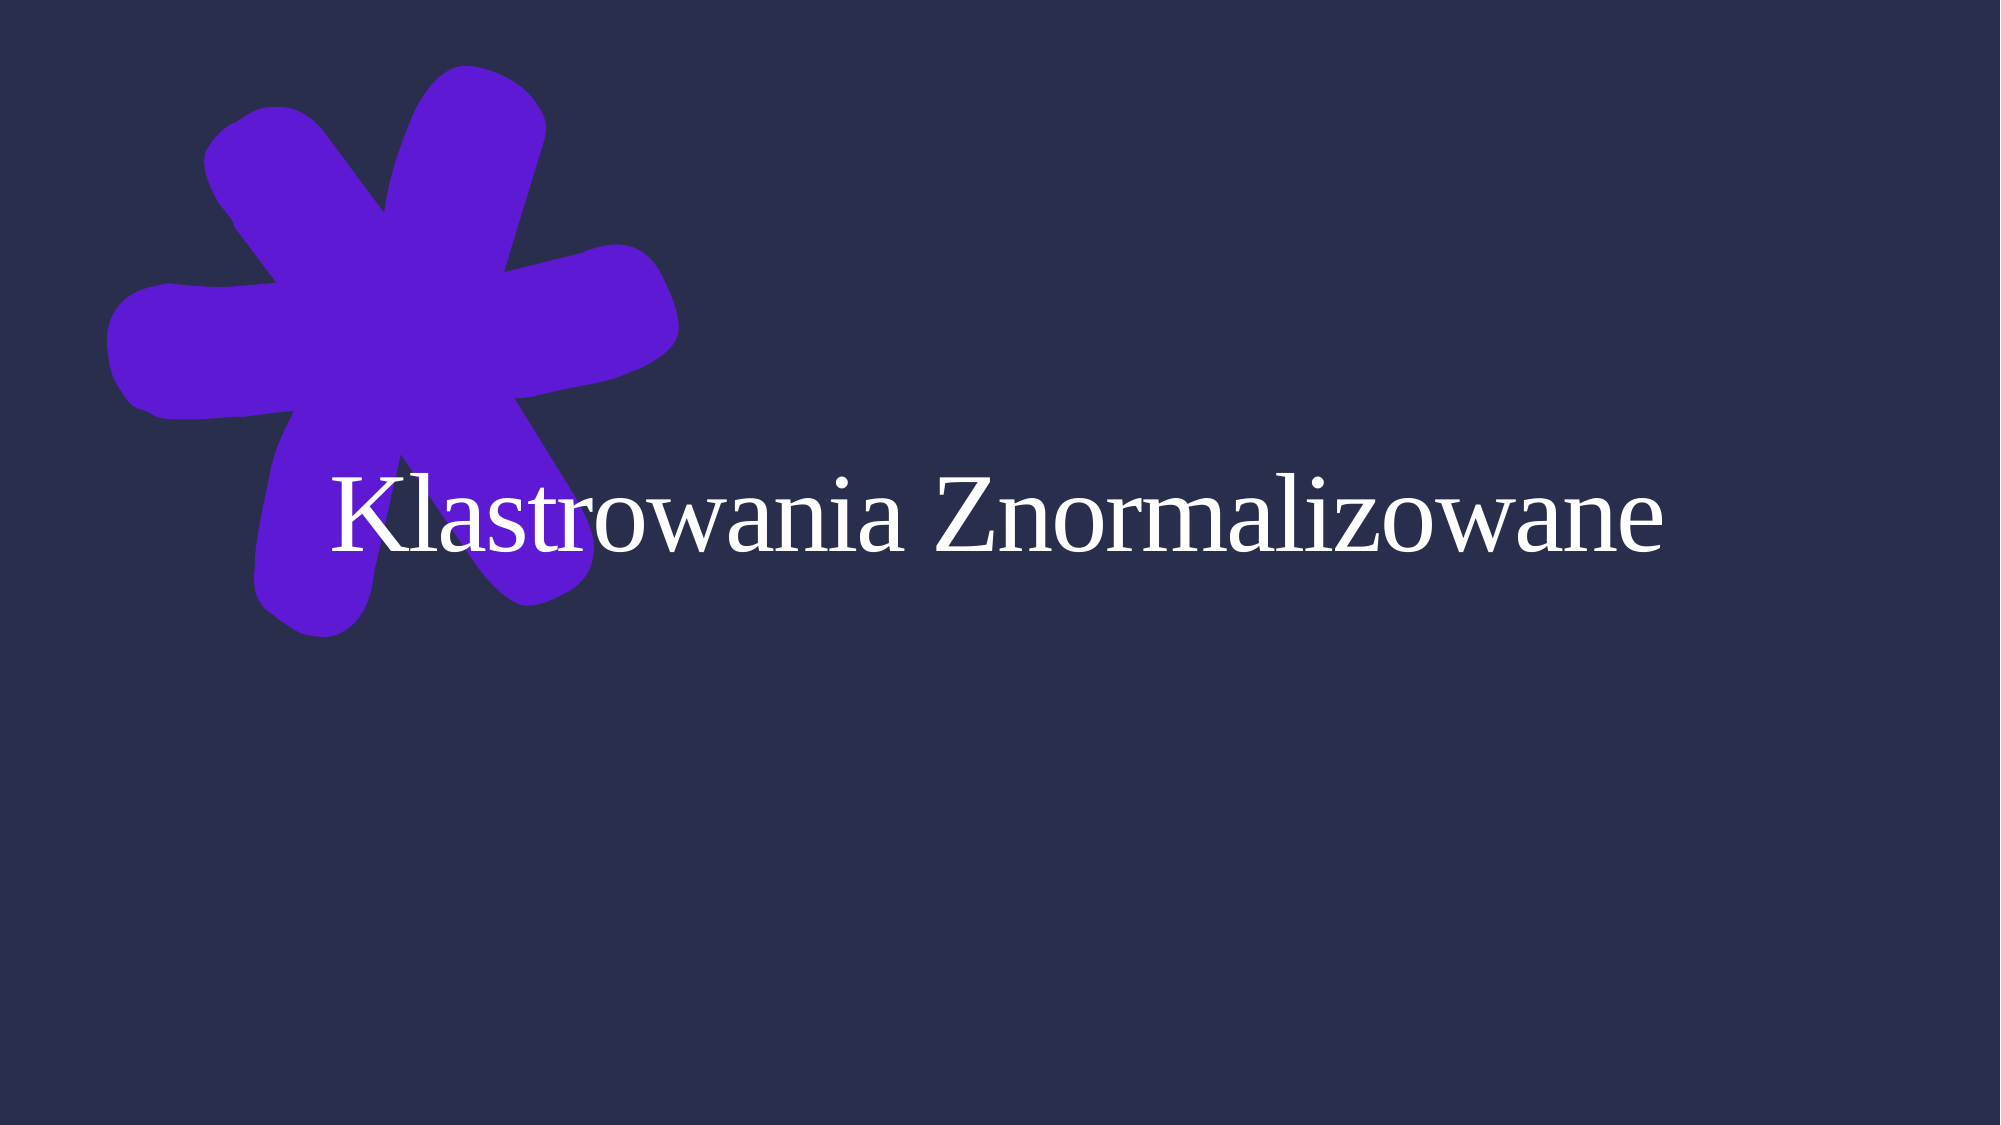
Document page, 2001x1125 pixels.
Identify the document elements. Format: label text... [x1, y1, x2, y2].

title Klastrowania Znormalizowane [245, 119, 1757, 580]
text_box [0, 0, 2000, 1125]
